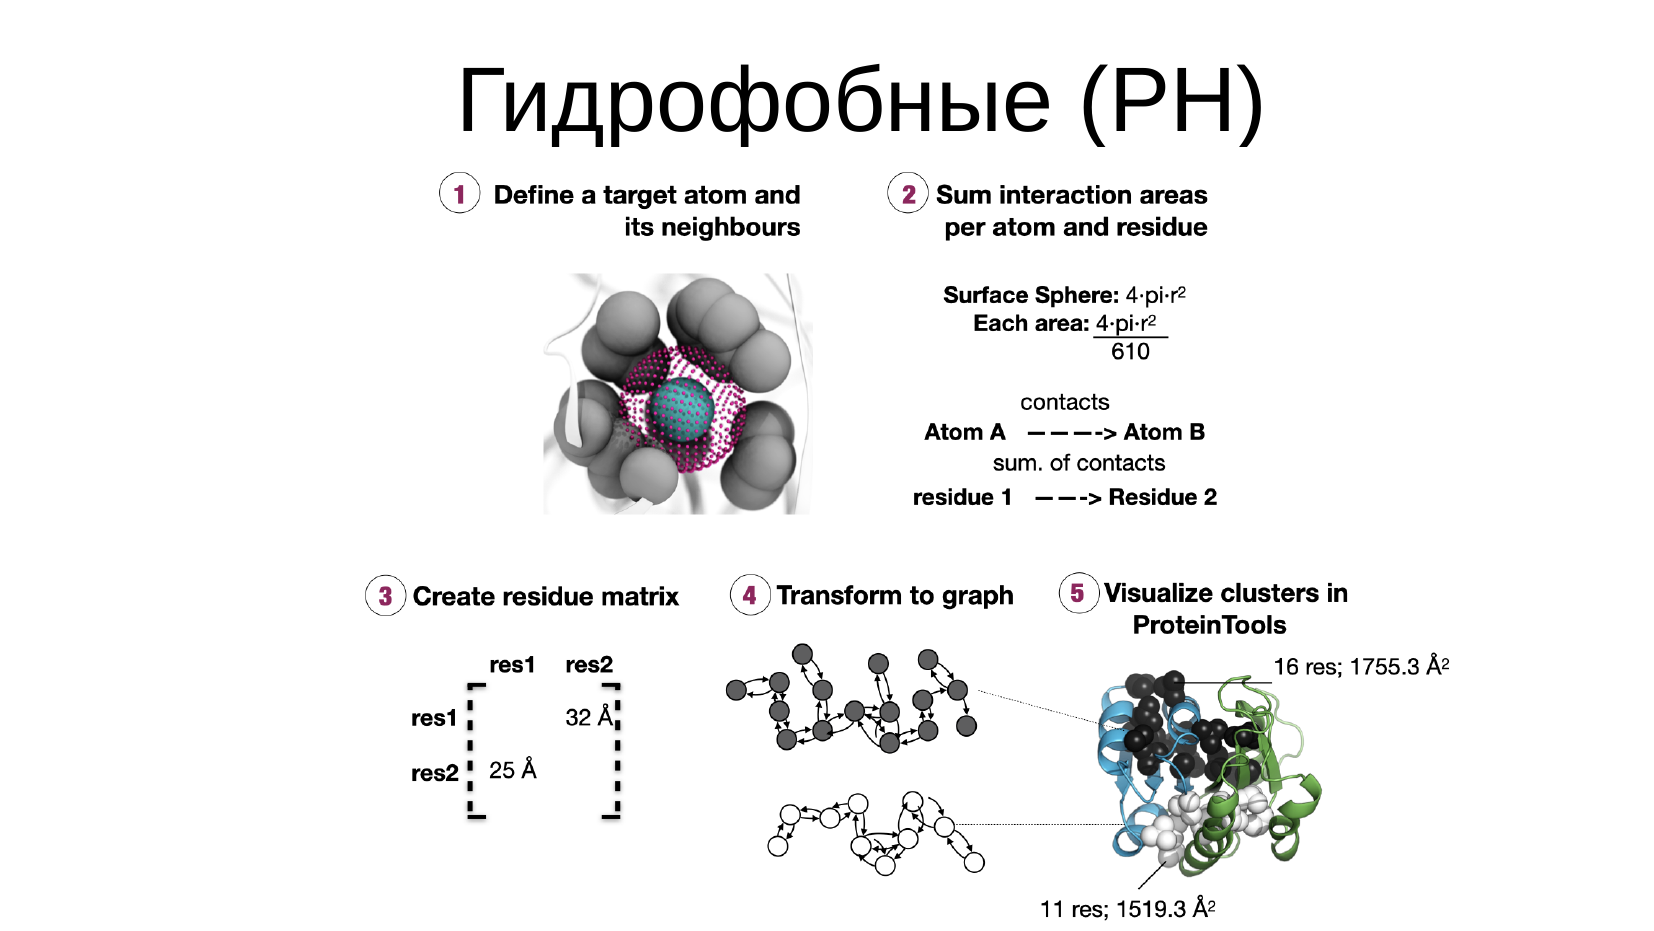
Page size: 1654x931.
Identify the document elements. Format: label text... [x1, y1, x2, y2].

picture [177, 147, 1561, 926]
title Гидрофобные (PH) [82, 21, 1571, 178]
